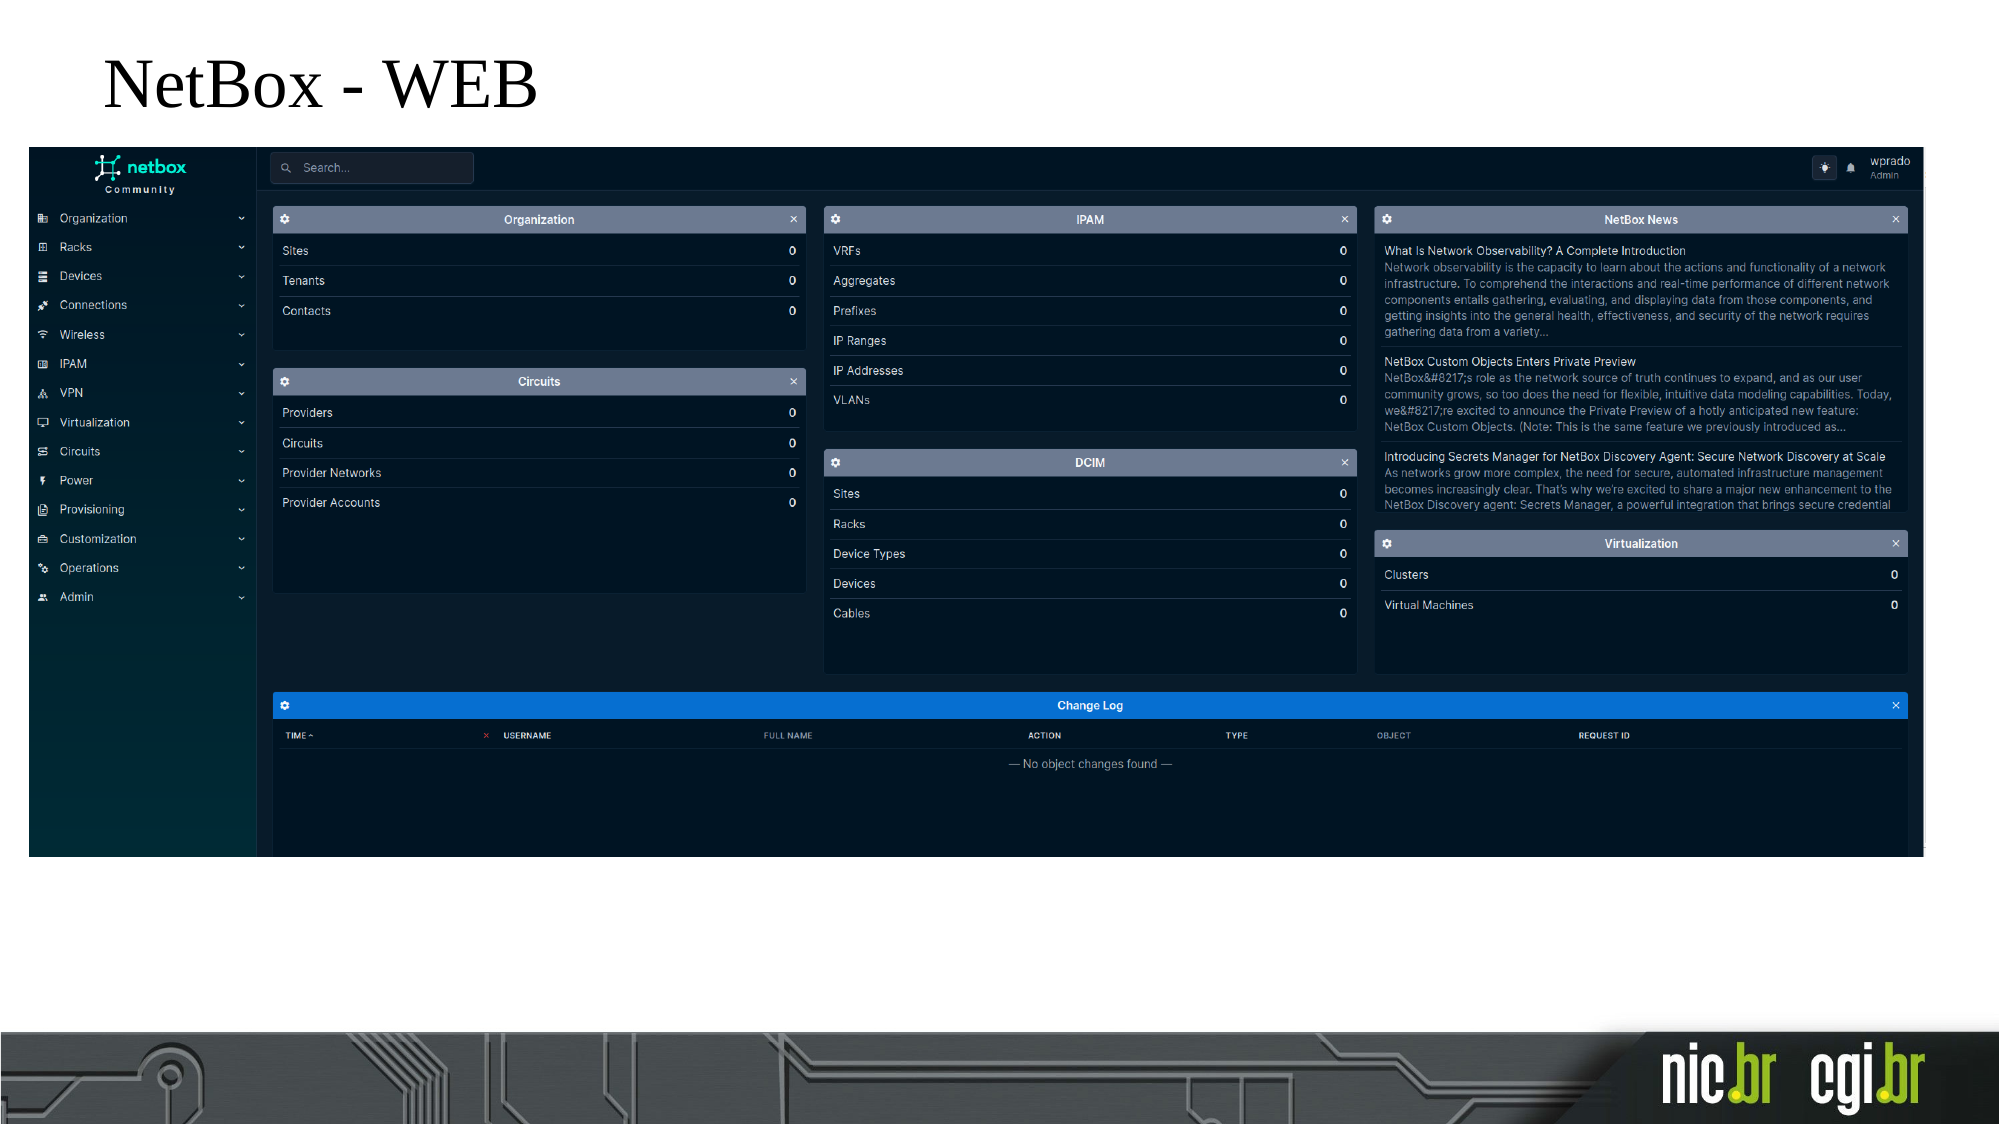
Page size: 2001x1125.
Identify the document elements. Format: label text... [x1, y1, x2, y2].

title NetBox - WEB [78, 36, 1923, 122]
picture [0, 0, 1999, 1124]
